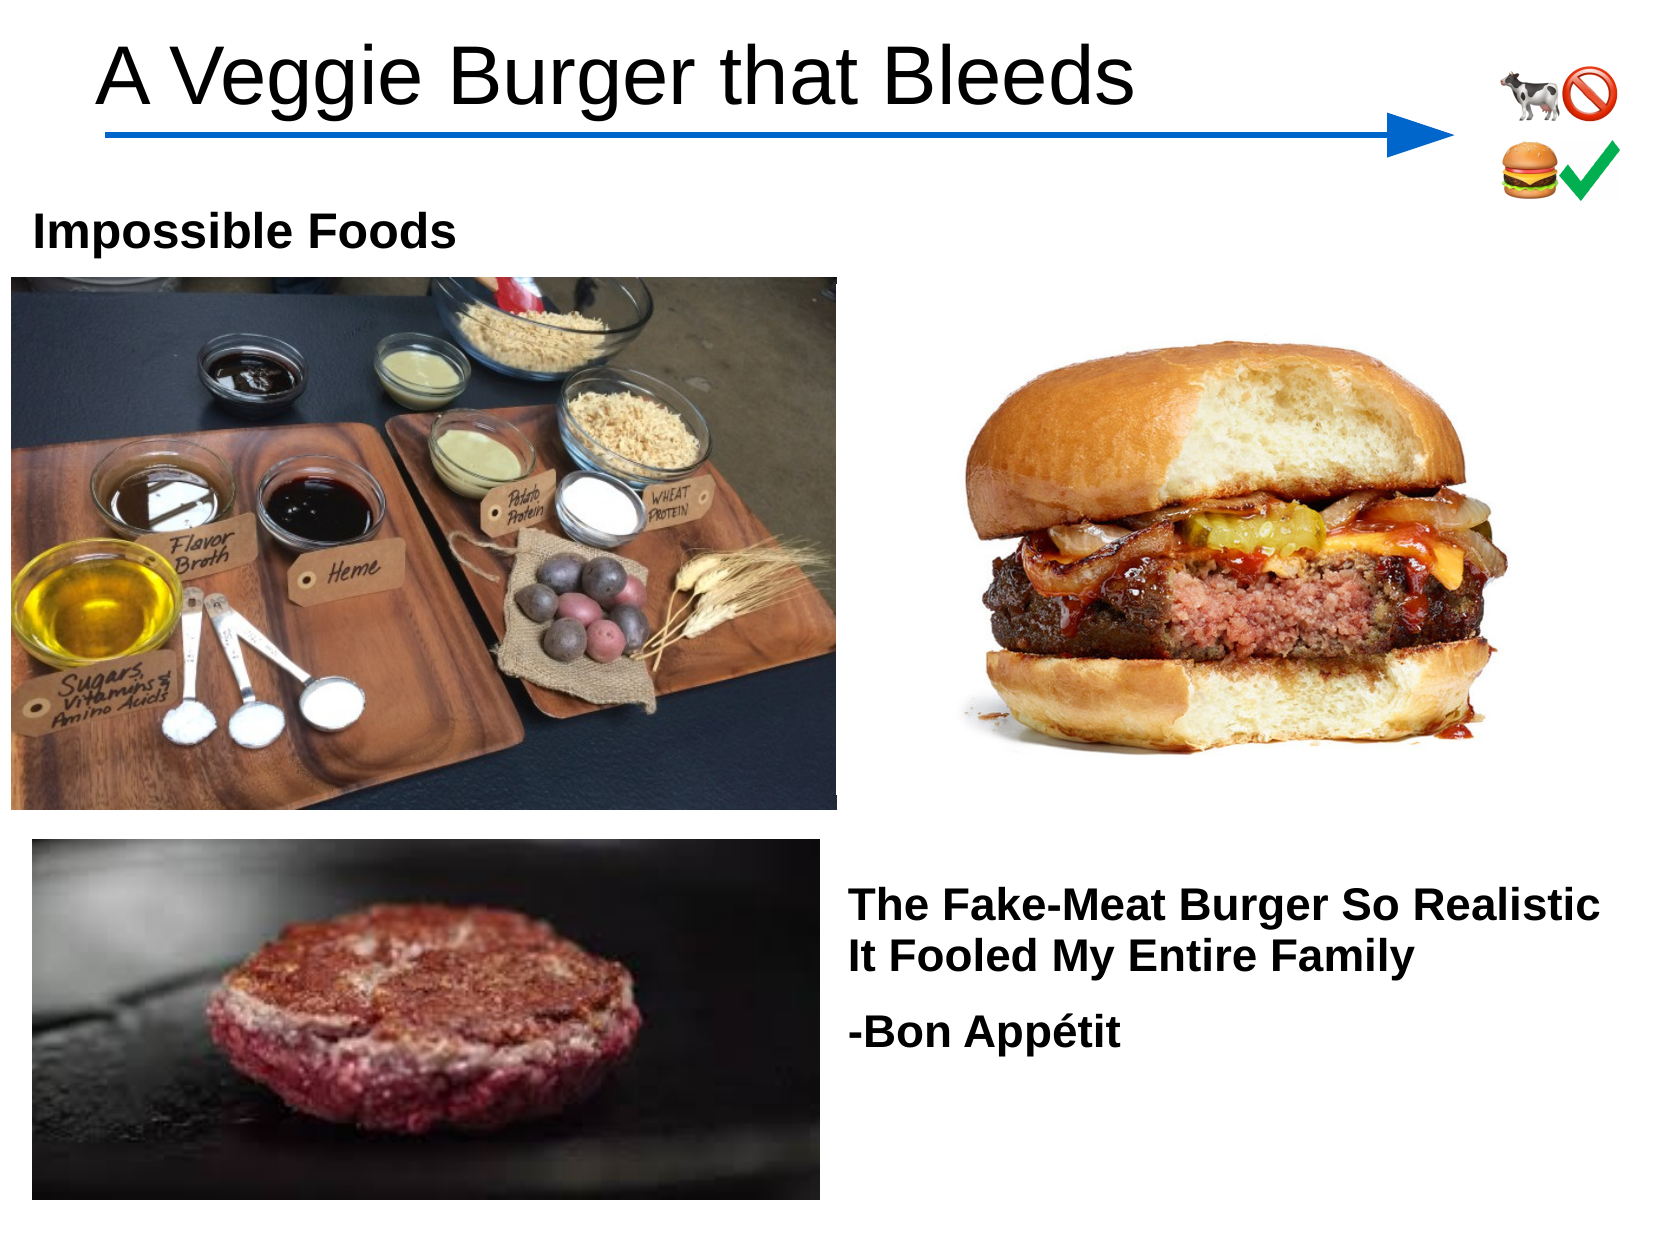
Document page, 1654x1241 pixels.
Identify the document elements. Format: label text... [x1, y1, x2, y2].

text_box Impossible Foods [17, 195, 1653, 284]
picture [32, 839, 820, 1201]
picture [11, 277, 1653, 811]
picture [1499, 63, 1620, 124]
text_box The Fake-Meat Burger So Realistic It Fooled My Entire Family -Bon Appétit [833, 871, 1644, 1113]
text_box A Veggie Burger that Bleeds [63, 5, 1380, 195]
picture [1499, 140, 1620, 195]
